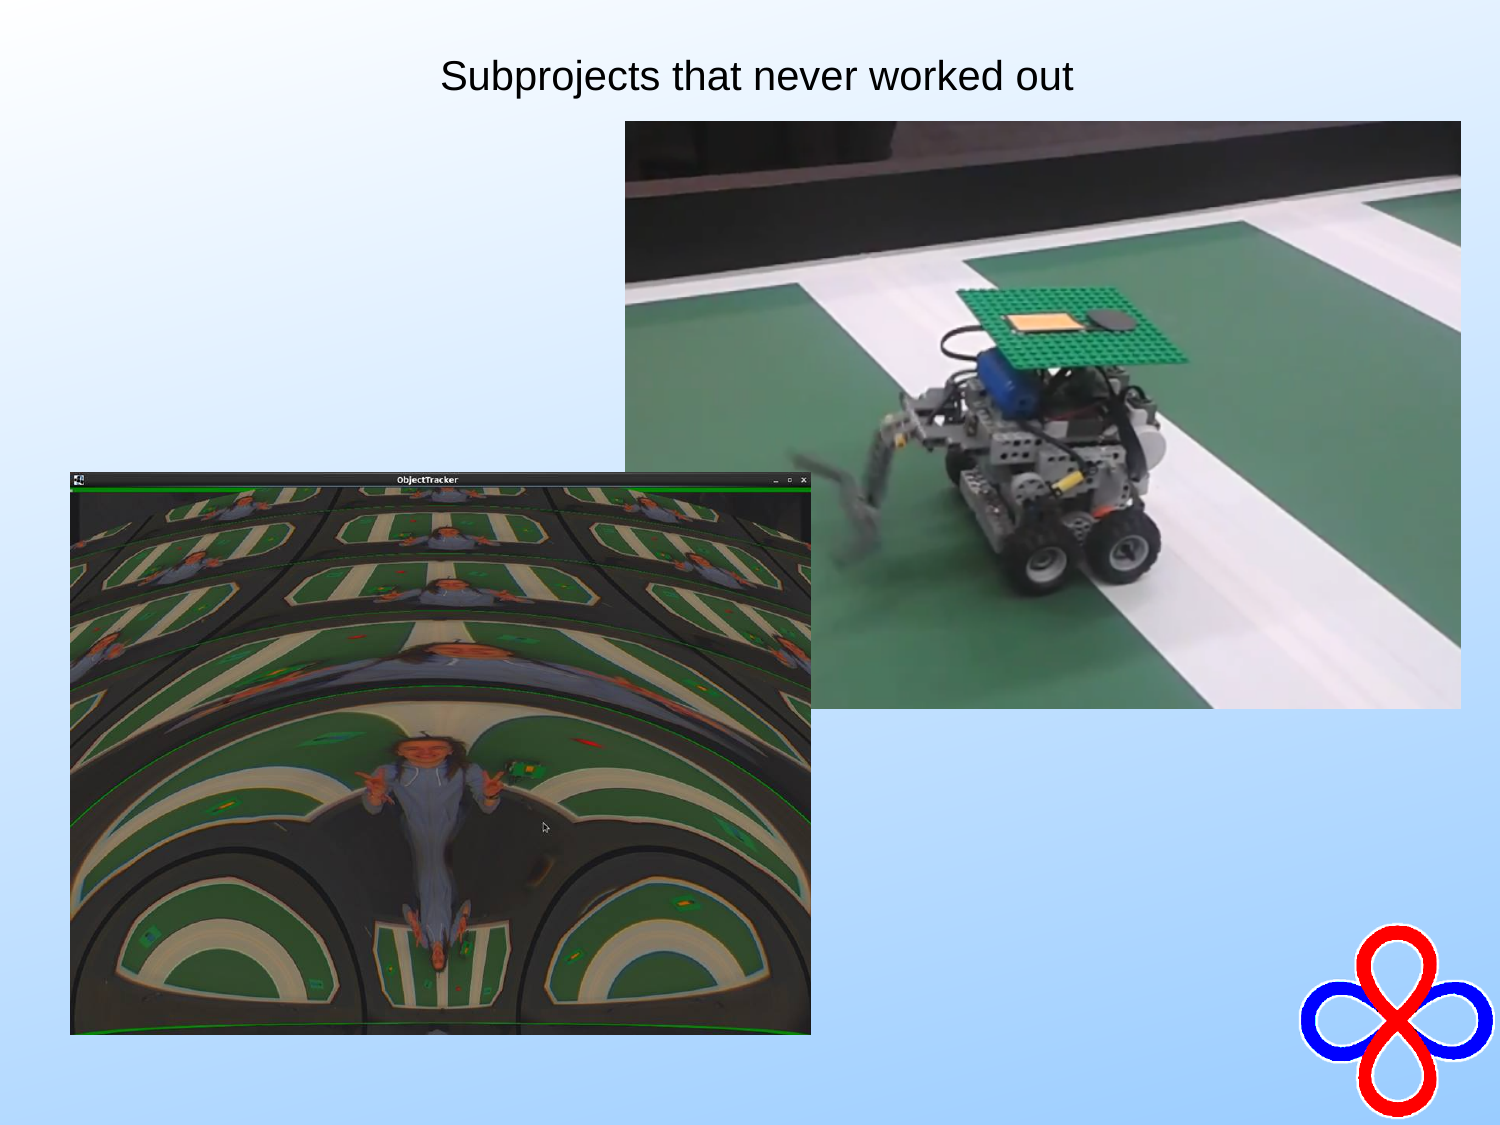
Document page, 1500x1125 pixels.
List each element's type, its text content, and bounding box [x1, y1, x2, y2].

picture [1287, 912, 1500, 1125]
picture [70, 121, 1461, 1035]
text_box Subprojects that never worked out [425, 45, 1089, 107]
